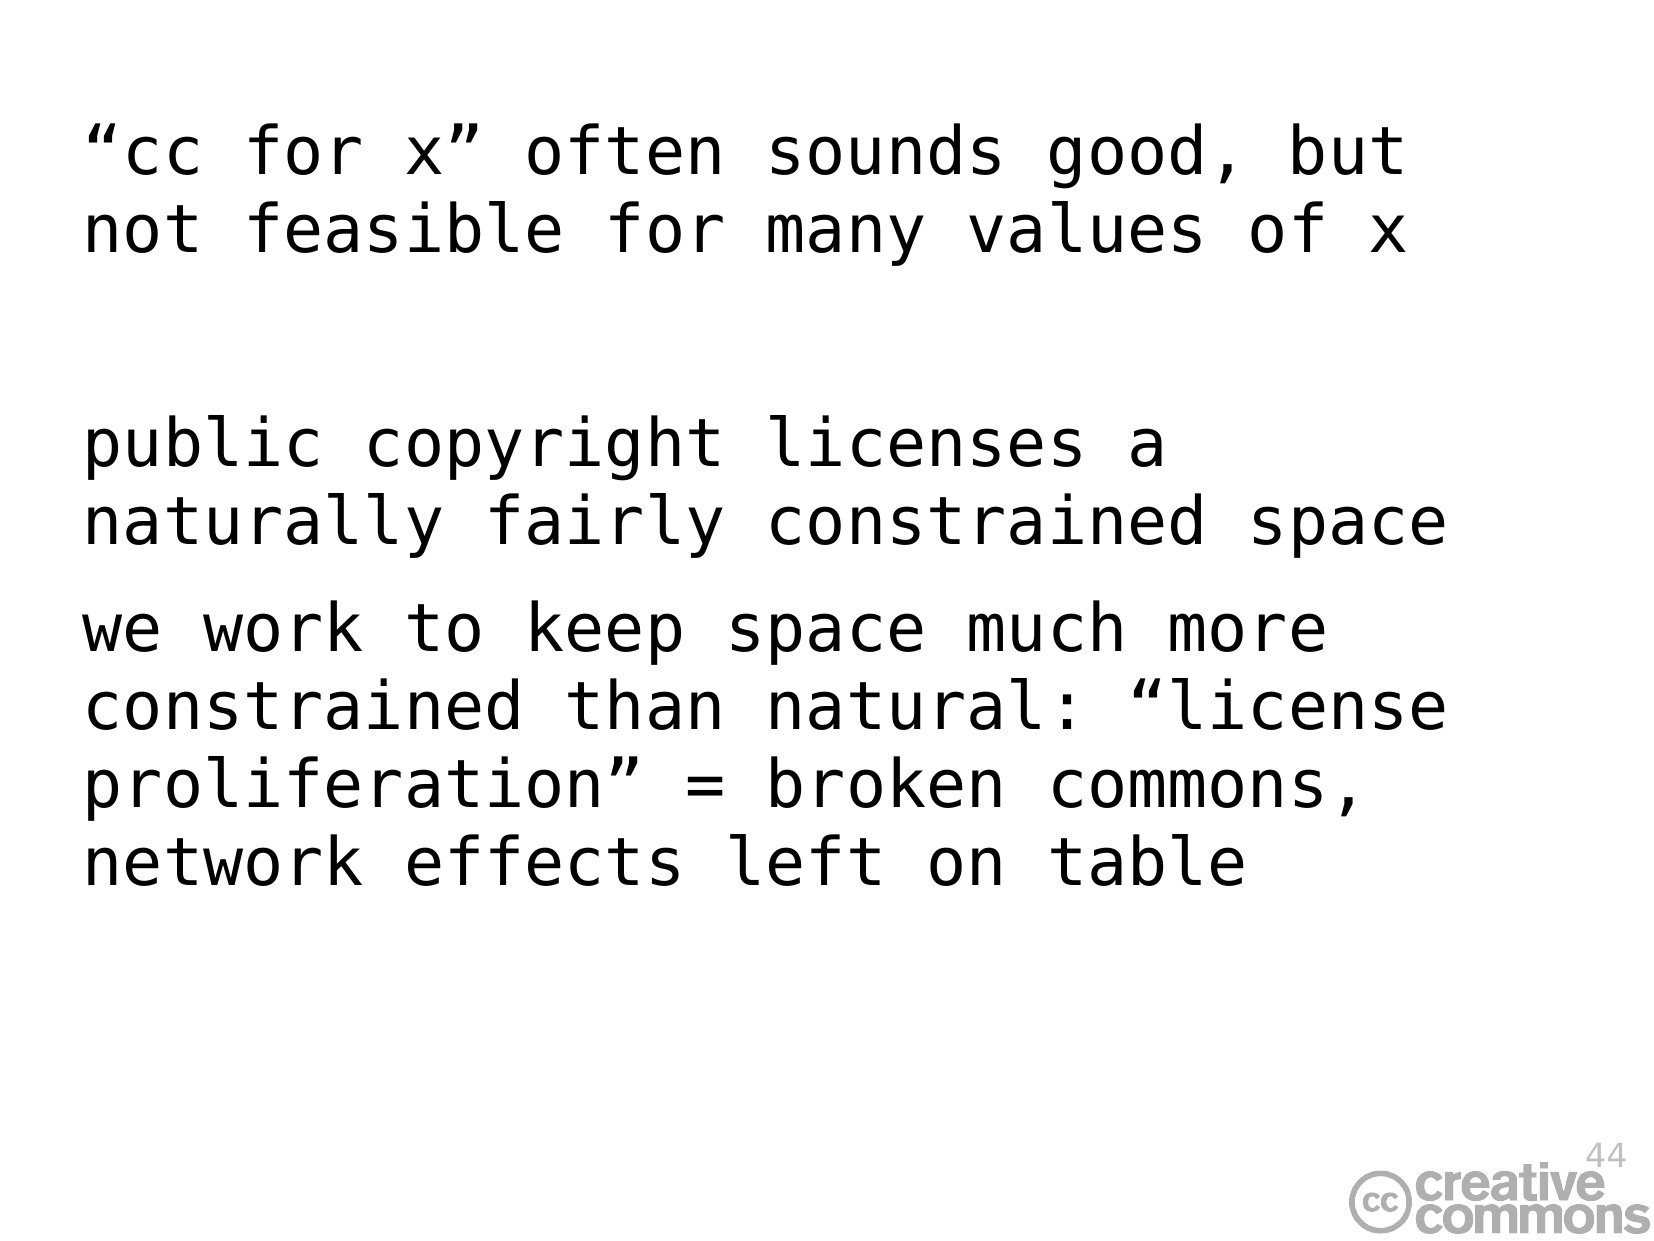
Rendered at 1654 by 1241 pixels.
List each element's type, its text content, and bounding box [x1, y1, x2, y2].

list “cc for x” often sounds good, but not feasible for many values of x public copyright licenses a naturally fairly constrained space we work to keep space much more constrained than natural: “license proliferation” = broken commons, network effects left on table [82, 112, 1571, 1109]
picture [1349, 1162, 1650, 1234]
